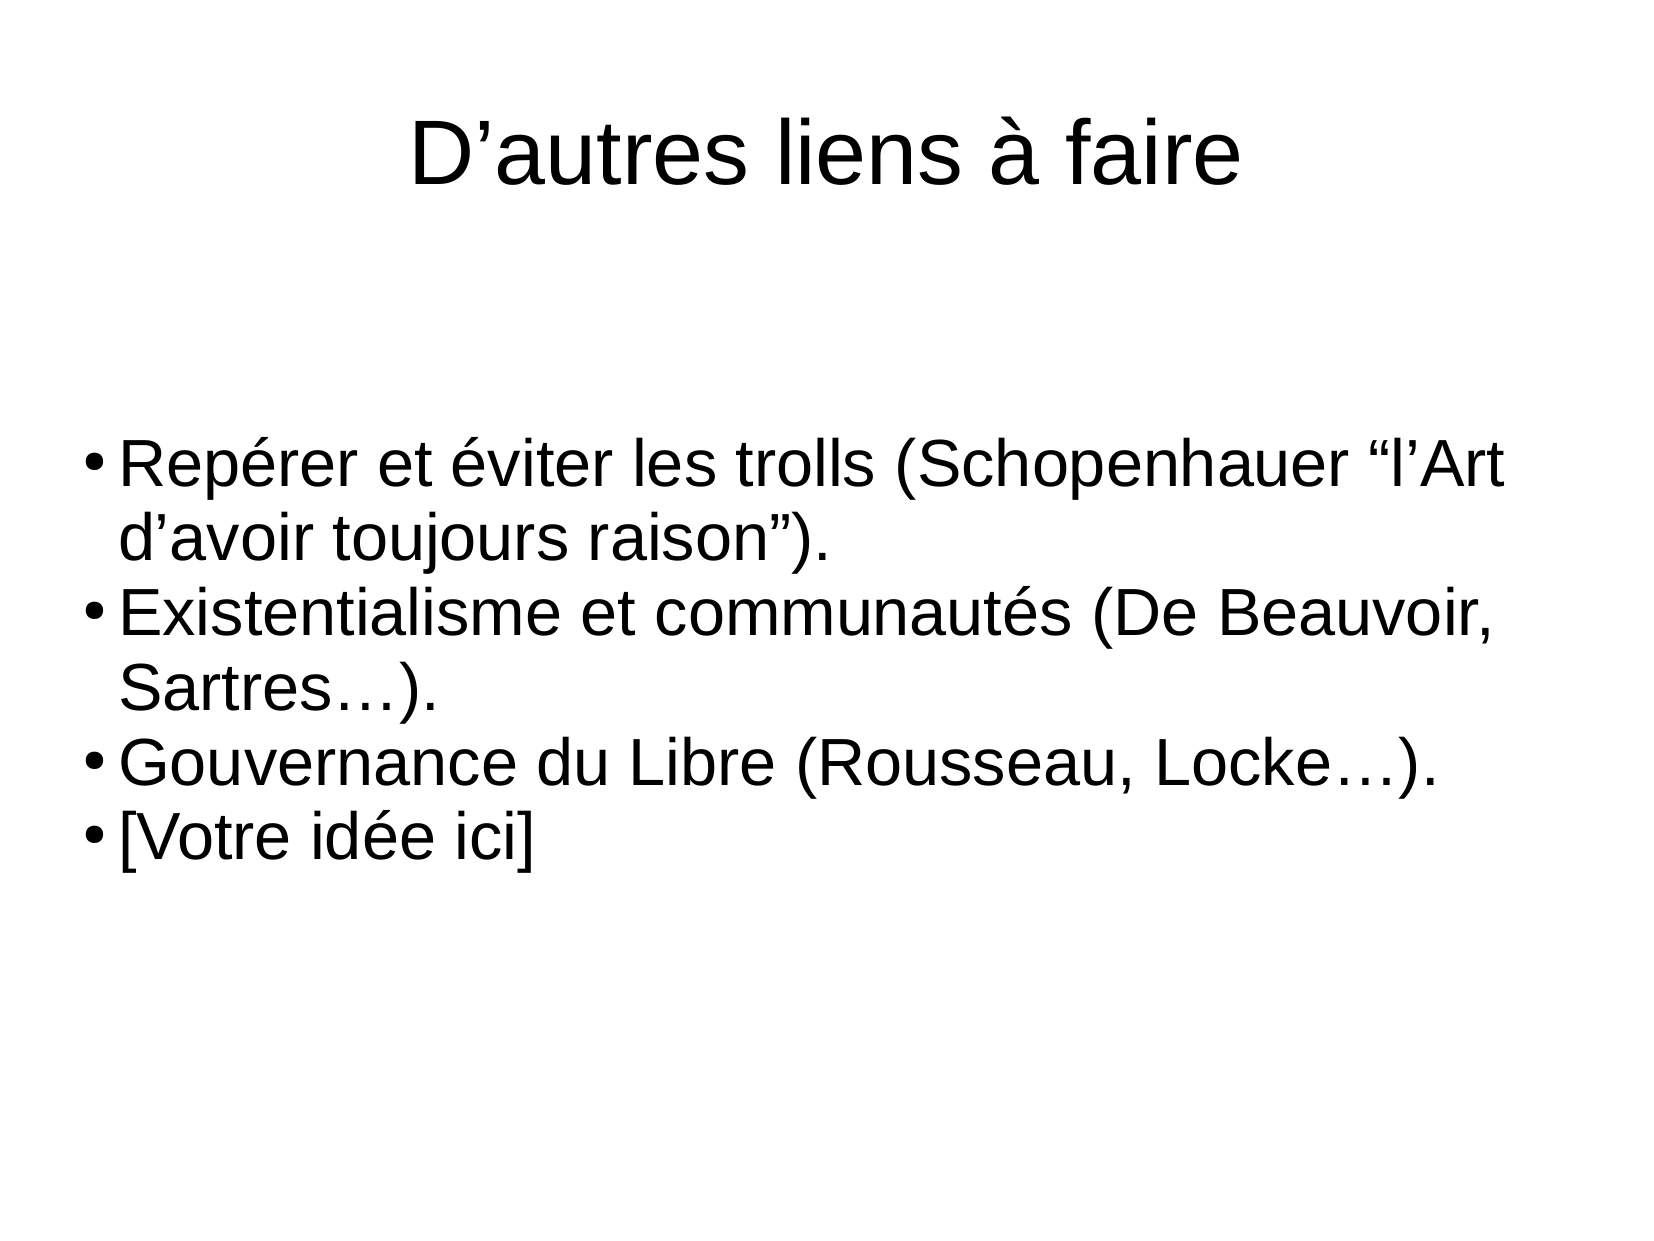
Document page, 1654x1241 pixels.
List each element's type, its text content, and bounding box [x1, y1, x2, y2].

title D’autres liens à faire [82, 49, 1571, 257]
subtitle Repérer et éviter les trolls (Schopenhauer “l’Art d’avoir toujours raison”). Existentialisme et communautés (De Beauvoir, Sartres…). Gouvernance du Libre (Rousseau, Locke…). [Votre idée ici] [82, 290, 1571, 1010]
